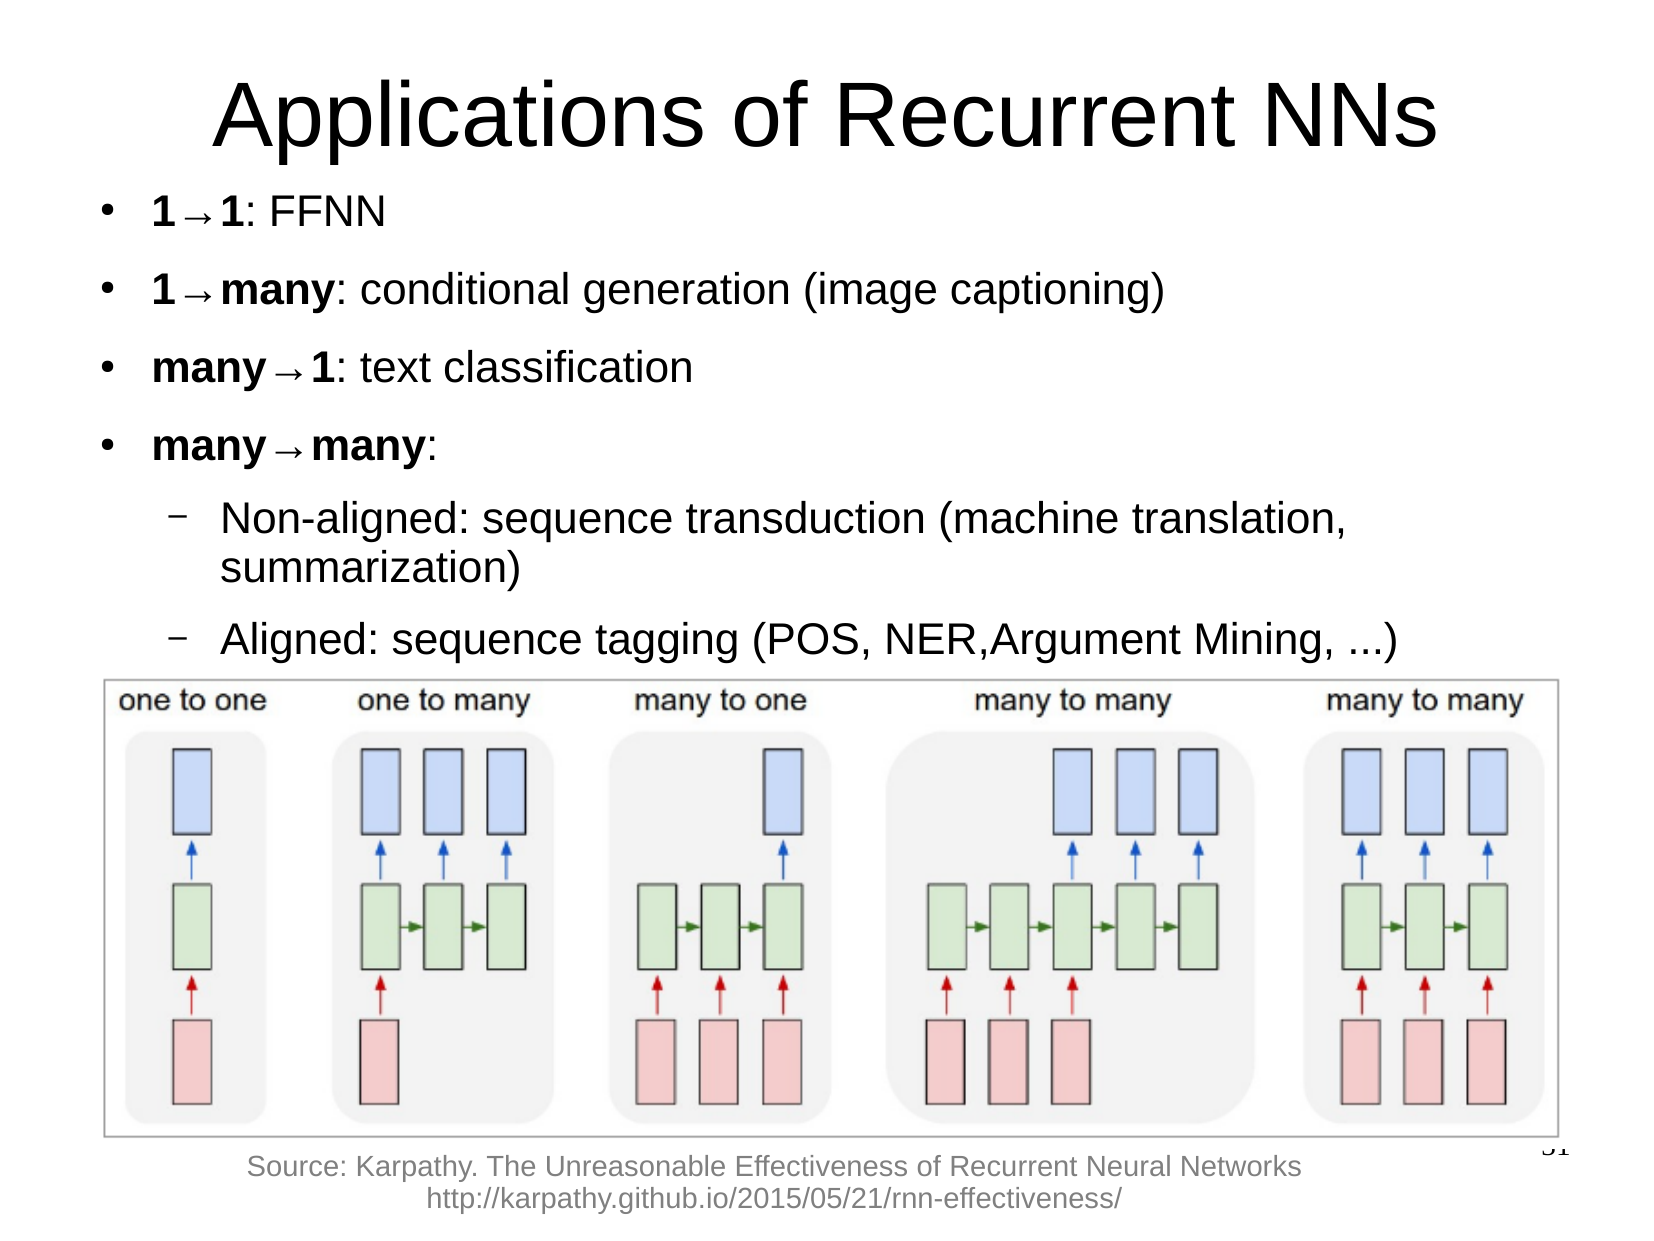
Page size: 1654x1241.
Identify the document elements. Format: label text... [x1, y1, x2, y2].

picture [93, 674, 1574, 1149]
title Applications of Recurrent NNs [82, 49, 1571, 181]
list 1→1: FFNN 1→many: conditional generation (image captioning) many→1: text classification many→many: Non-aligned: sequence transduction (machine translation, summarization) Aligned: sequence tagging (POS, NER,Argument Mining, ...) [82, 186, 1571, 667]
text_box Source: Karpathy. The Unreasonable Effectiveness of Recurrent Neural Networks http://karpathy.github.io/2015/05/21/rnn-effectiveness/ [25, 1142, 1526, 1241]
